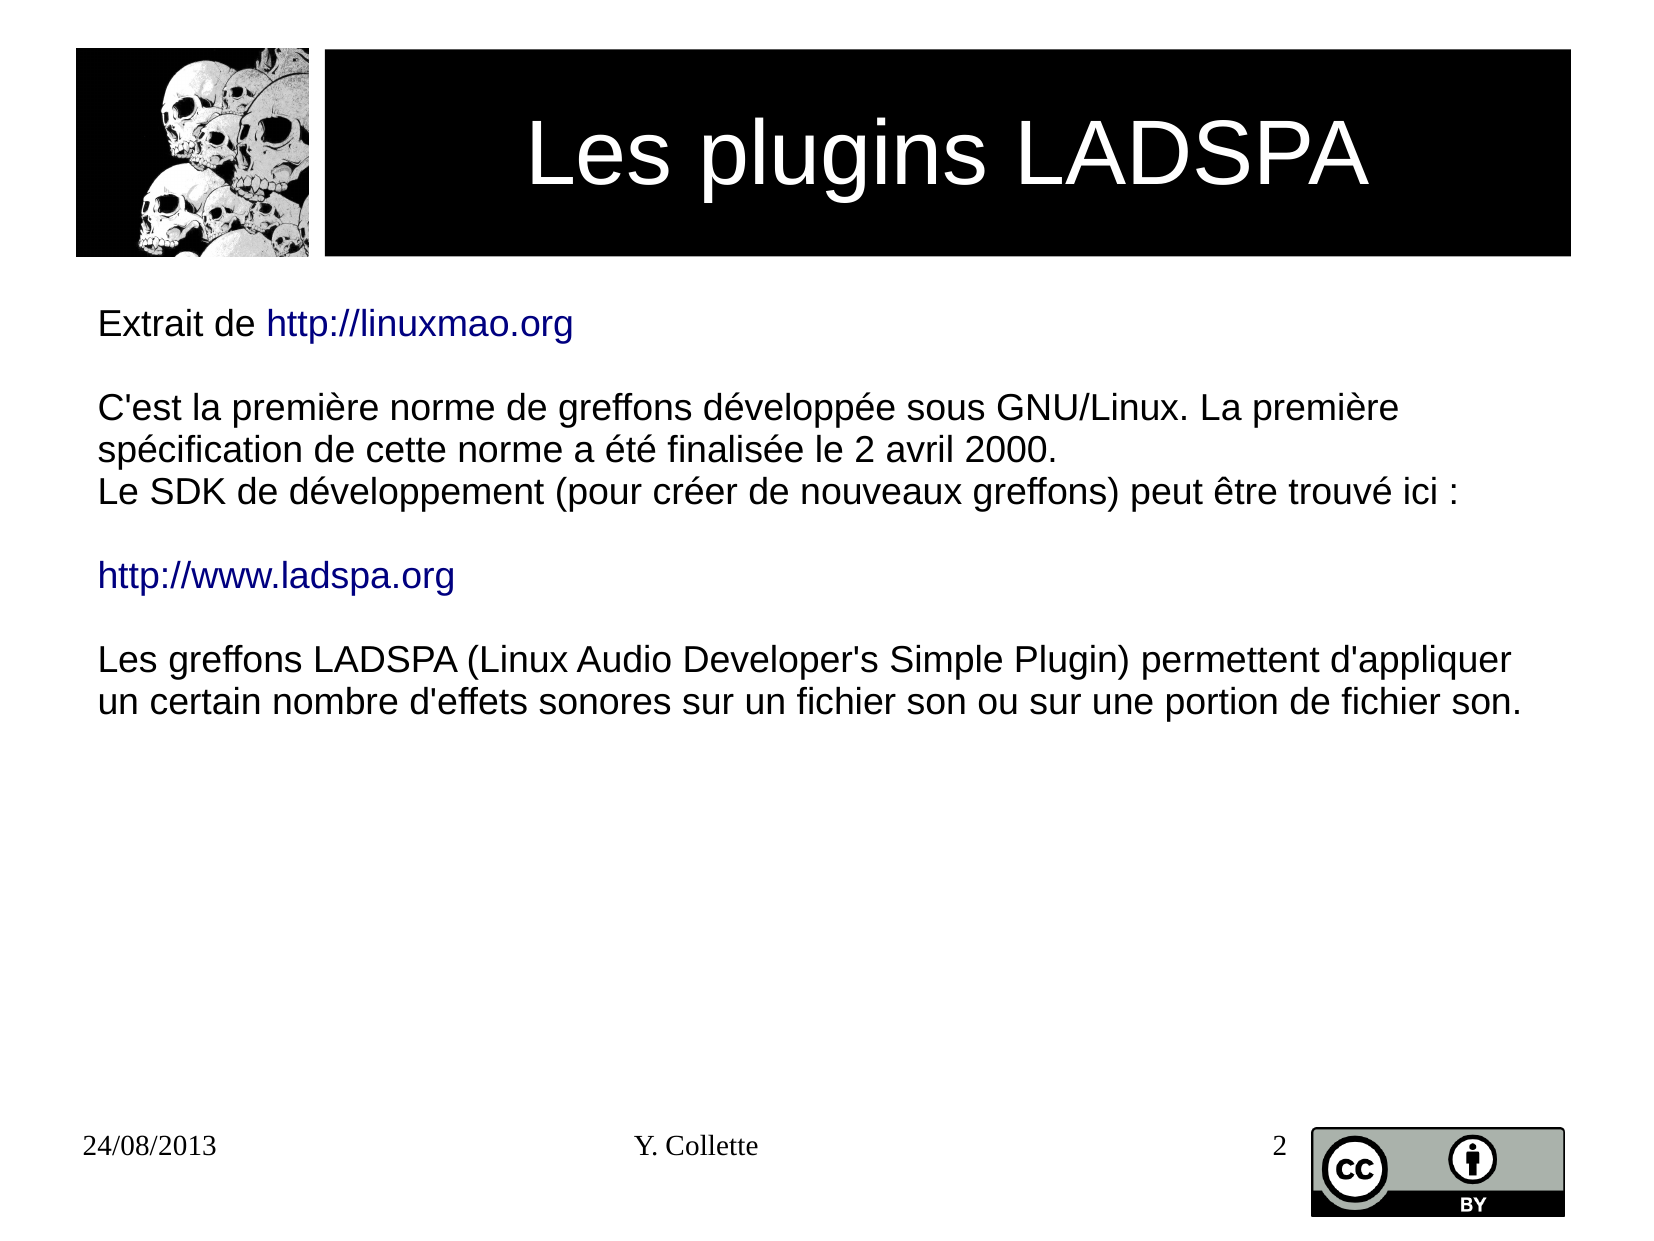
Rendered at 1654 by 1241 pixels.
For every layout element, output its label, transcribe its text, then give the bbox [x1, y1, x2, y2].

picture [76, 48, 309, 257]
picture [1311, 1127, 1565, 1217]
title Les plugins LADSPA [324, 49, 1571, 257]
text_box Extrait de http://linuxmao.org C'est la première norme de greffons développée sous GNU/Linux. La première spécification de cette norme a été finalisée le 2 avril 2000. Le SDK de développement (pour créer de nouveaux greffons) peut être trouvé ici : http://www.ladspa.org Les greffons LADSPA (Linux Audio Developer's Simple Plugin) permettent d'appliquer un certain nombre d'effets sonores sur un fichier son ou sur une portion de fichier son. [82, 295, 1571, 730]
